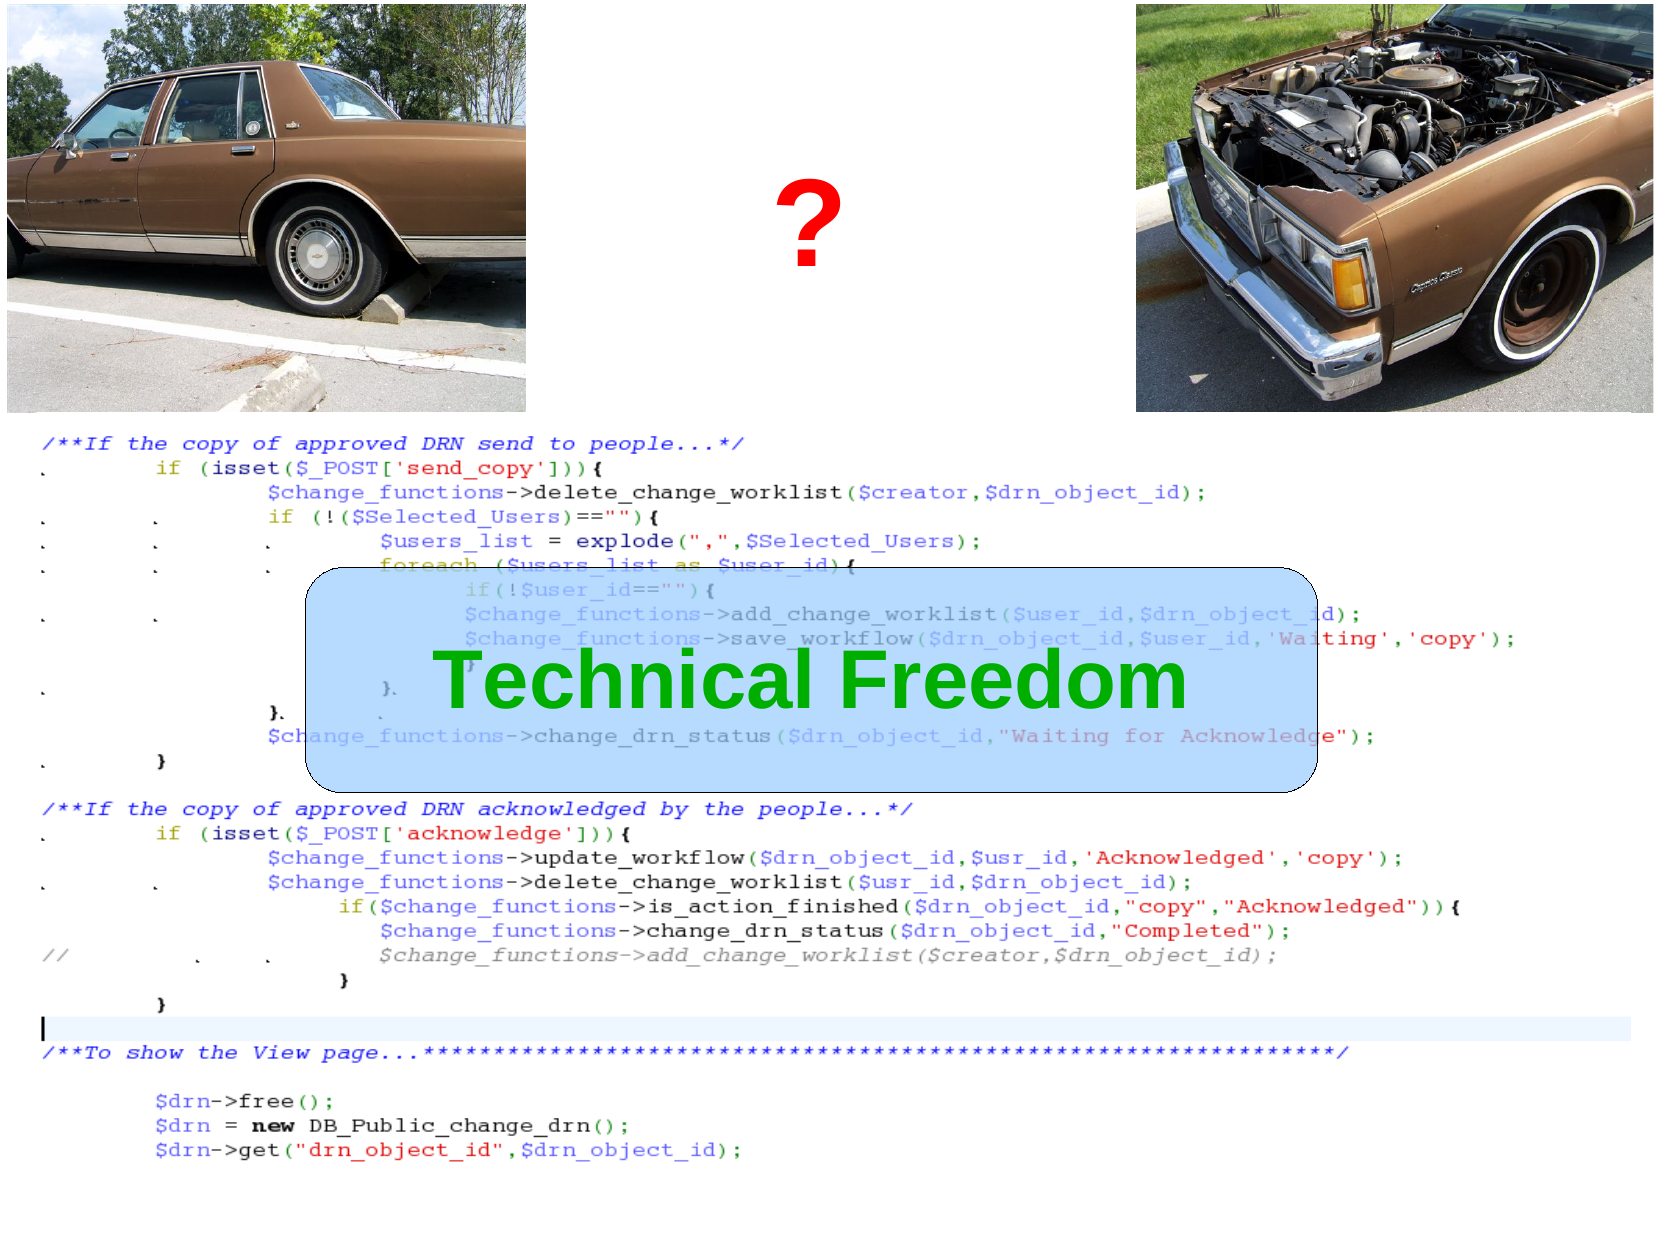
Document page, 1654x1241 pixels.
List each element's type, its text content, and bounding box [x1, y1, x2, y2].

text_box Technical Freedom [305, 567, 1318, 793]
picture [7, 4, 1654, 1163]
text_box ? [756, 145, 863, 301]
